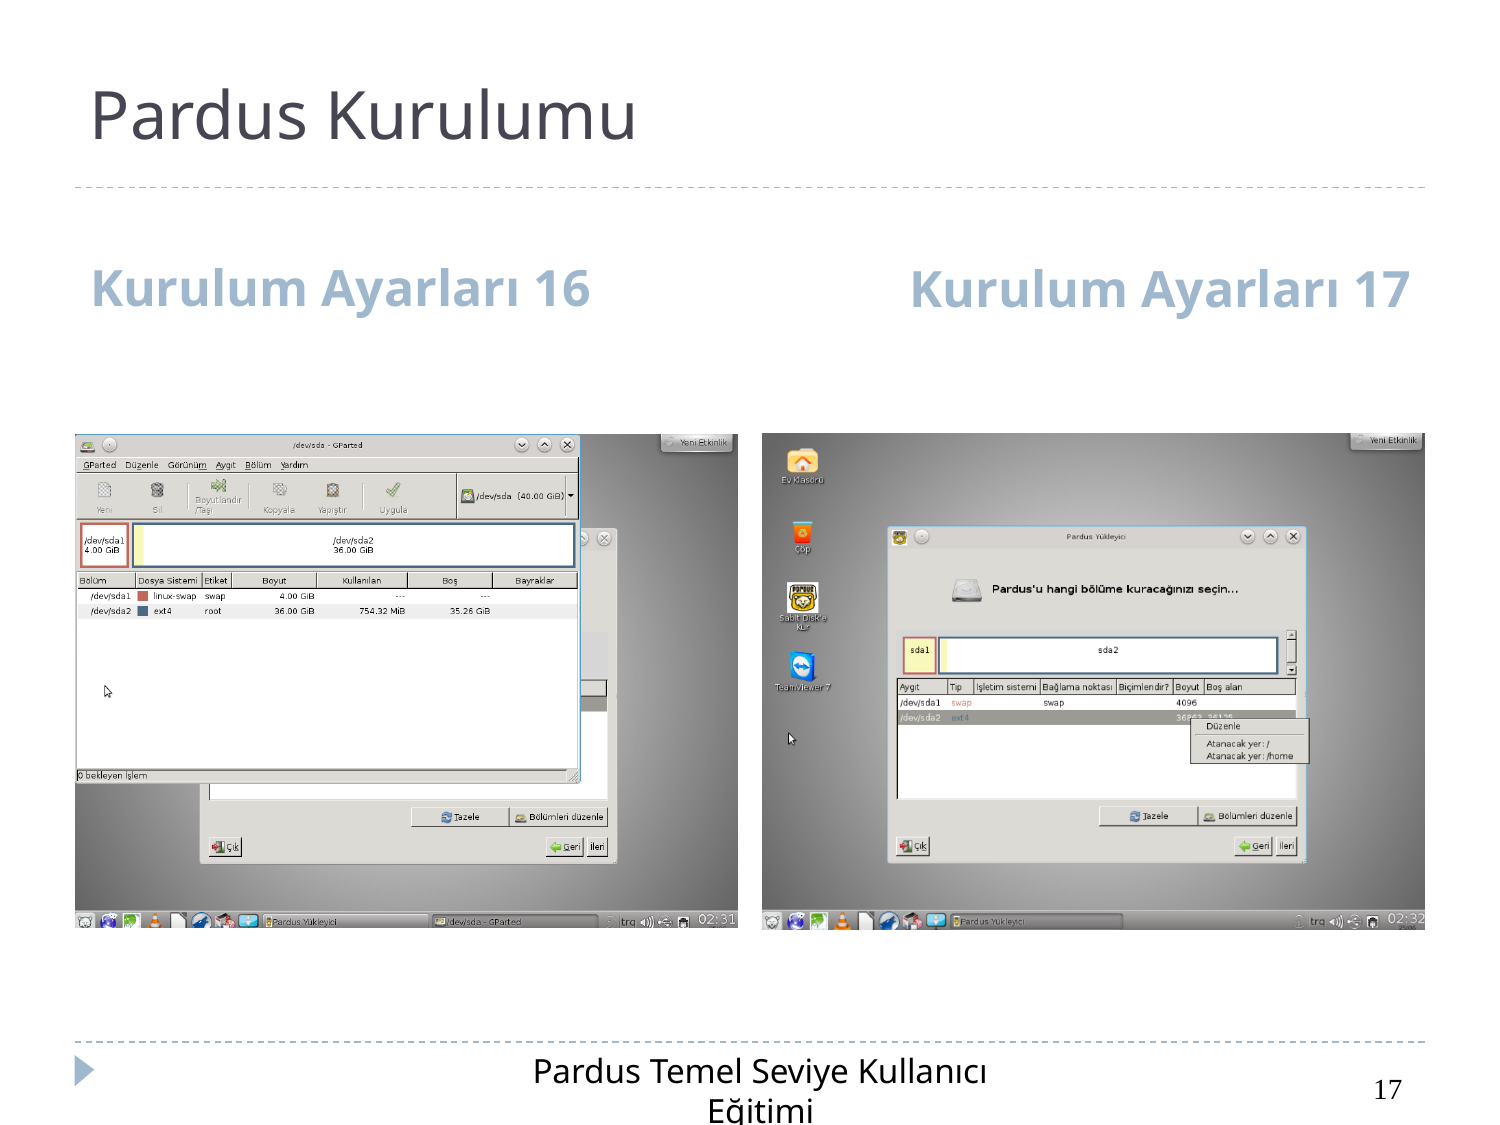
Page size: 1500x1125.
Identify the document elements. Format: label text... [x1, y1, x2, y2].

picture [75, 434, 738, 928]
title Pardus Kurulumu [75, 37, 1425, 188]
list Kurulum Ayarları 16 [75, 210, 738, 324]
list Kurulum Ayarları 17 [762, 212, 1426, 325]
picture [762, 433, 1425, 930]
